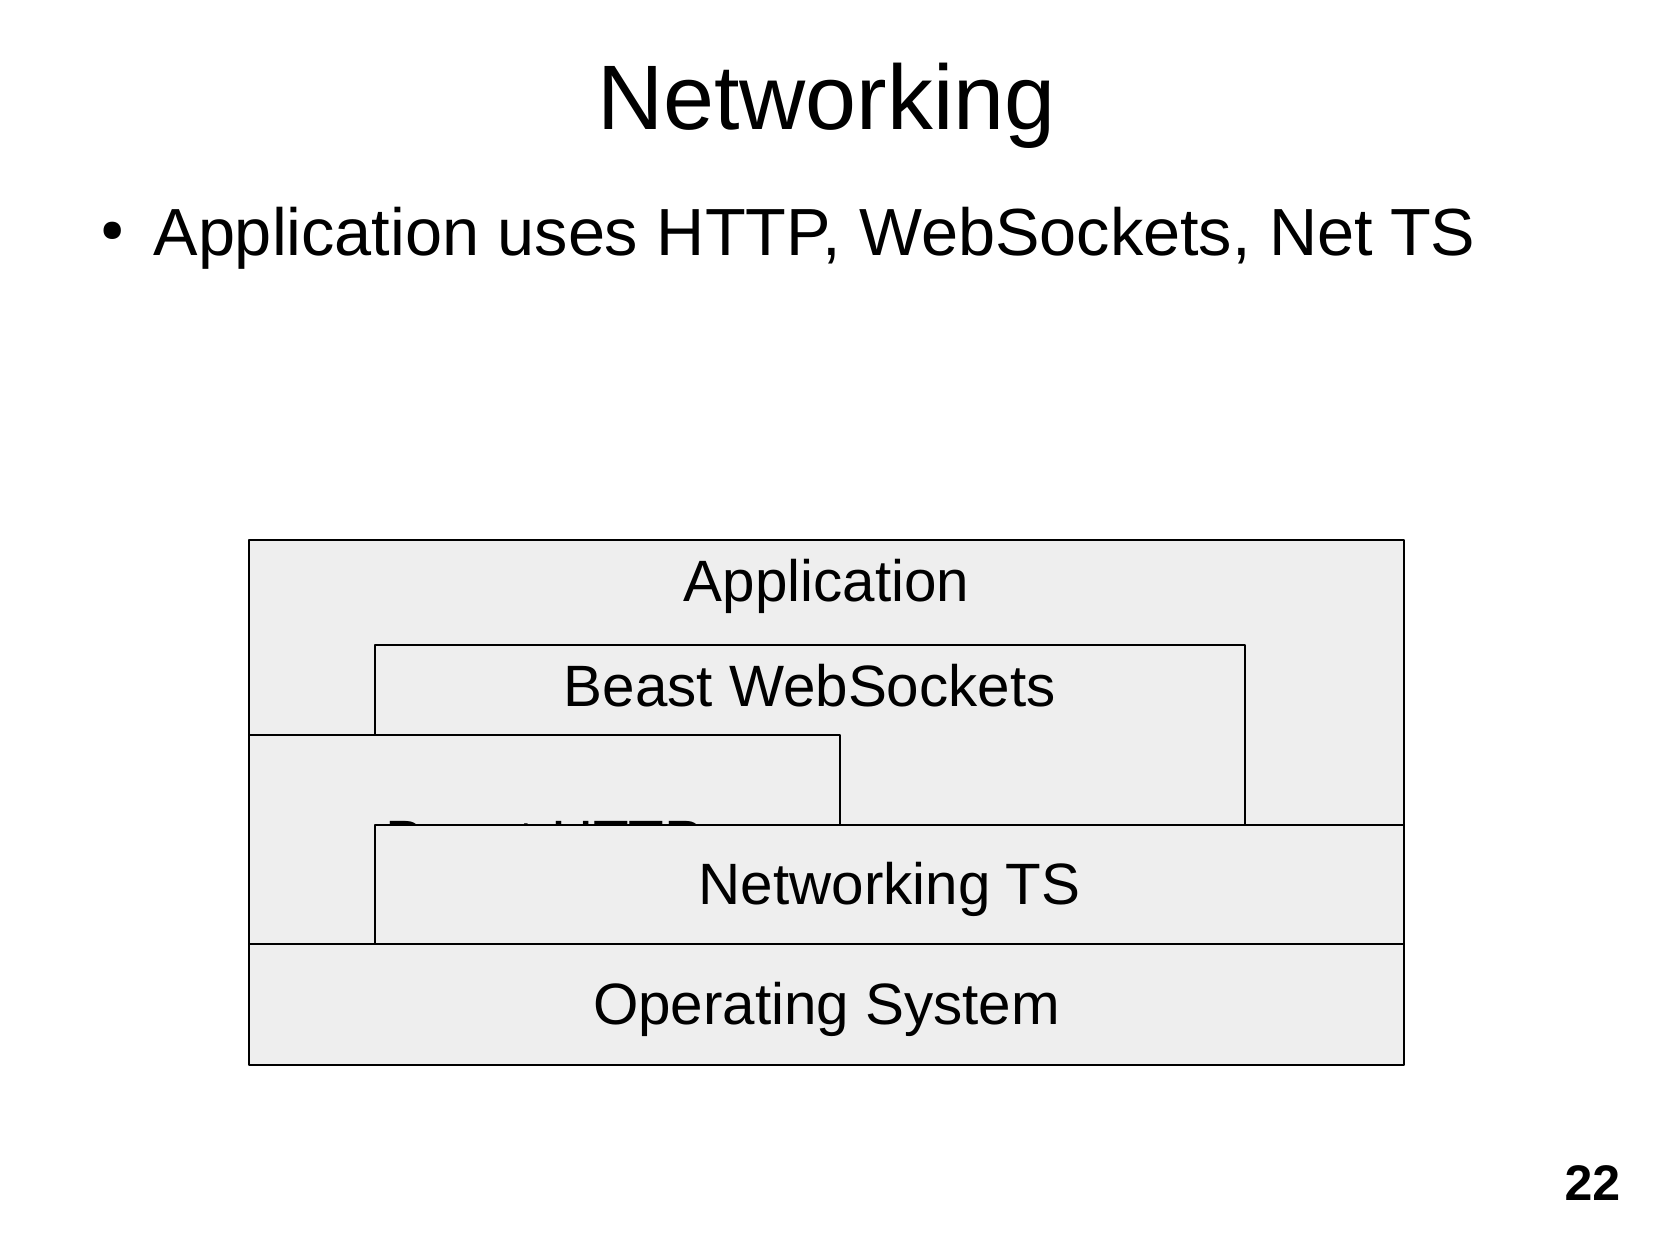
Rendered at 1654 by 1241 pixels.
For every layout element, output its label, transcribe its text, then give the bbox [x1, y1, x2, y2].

list Application uses HTTP, WebSockets, Net TS [82, 195, 1571, 1156]
title Networking [82, 15, 1571, 181]
text_box Networking TS [375, 825, 1405, 944]
text_box Beast HTTP [249, 735, 841, 944]
text_box Operating System [249, 945, 1405, 1066]
